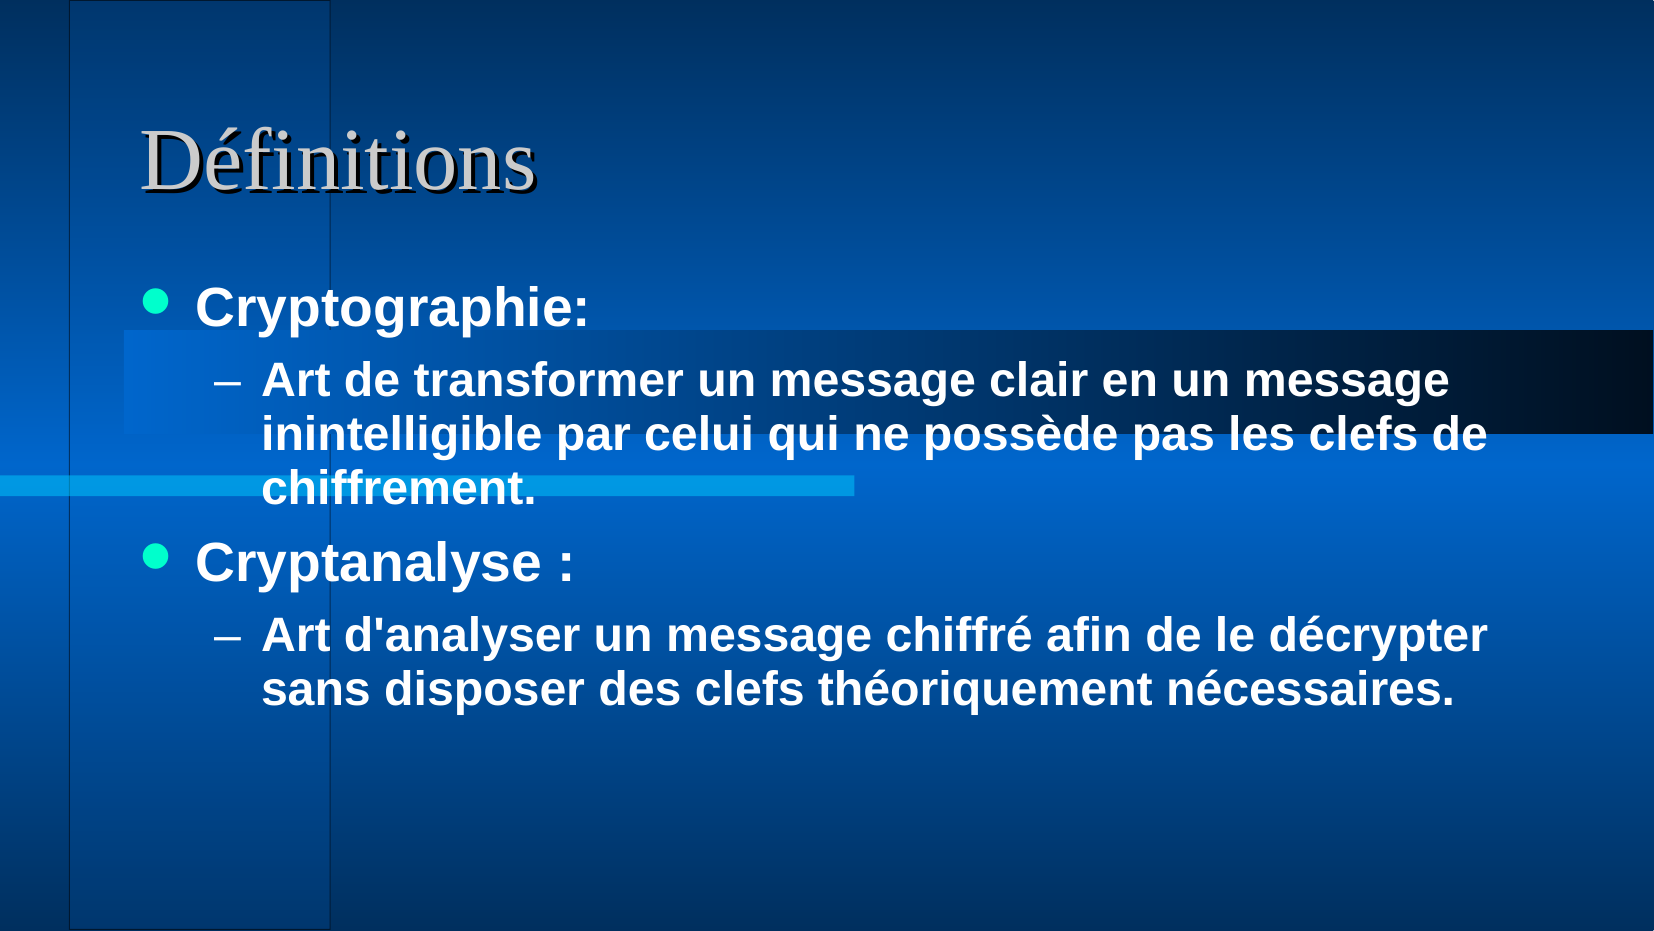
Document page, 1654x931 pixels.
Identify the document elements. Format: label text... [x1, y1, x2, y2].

list Cryptographie: Art de transformer un message clair en un message inintelligible par celui qui ne possède pas les clefs de chiffrement. Cryptanalyse : Art d'analyser un message chiffré afin de le décrypter sans disposer des clefs théoriquement nécessaires. [124, 268, 1530, 869]
title Définitions [124, 82, 1530, 238]
